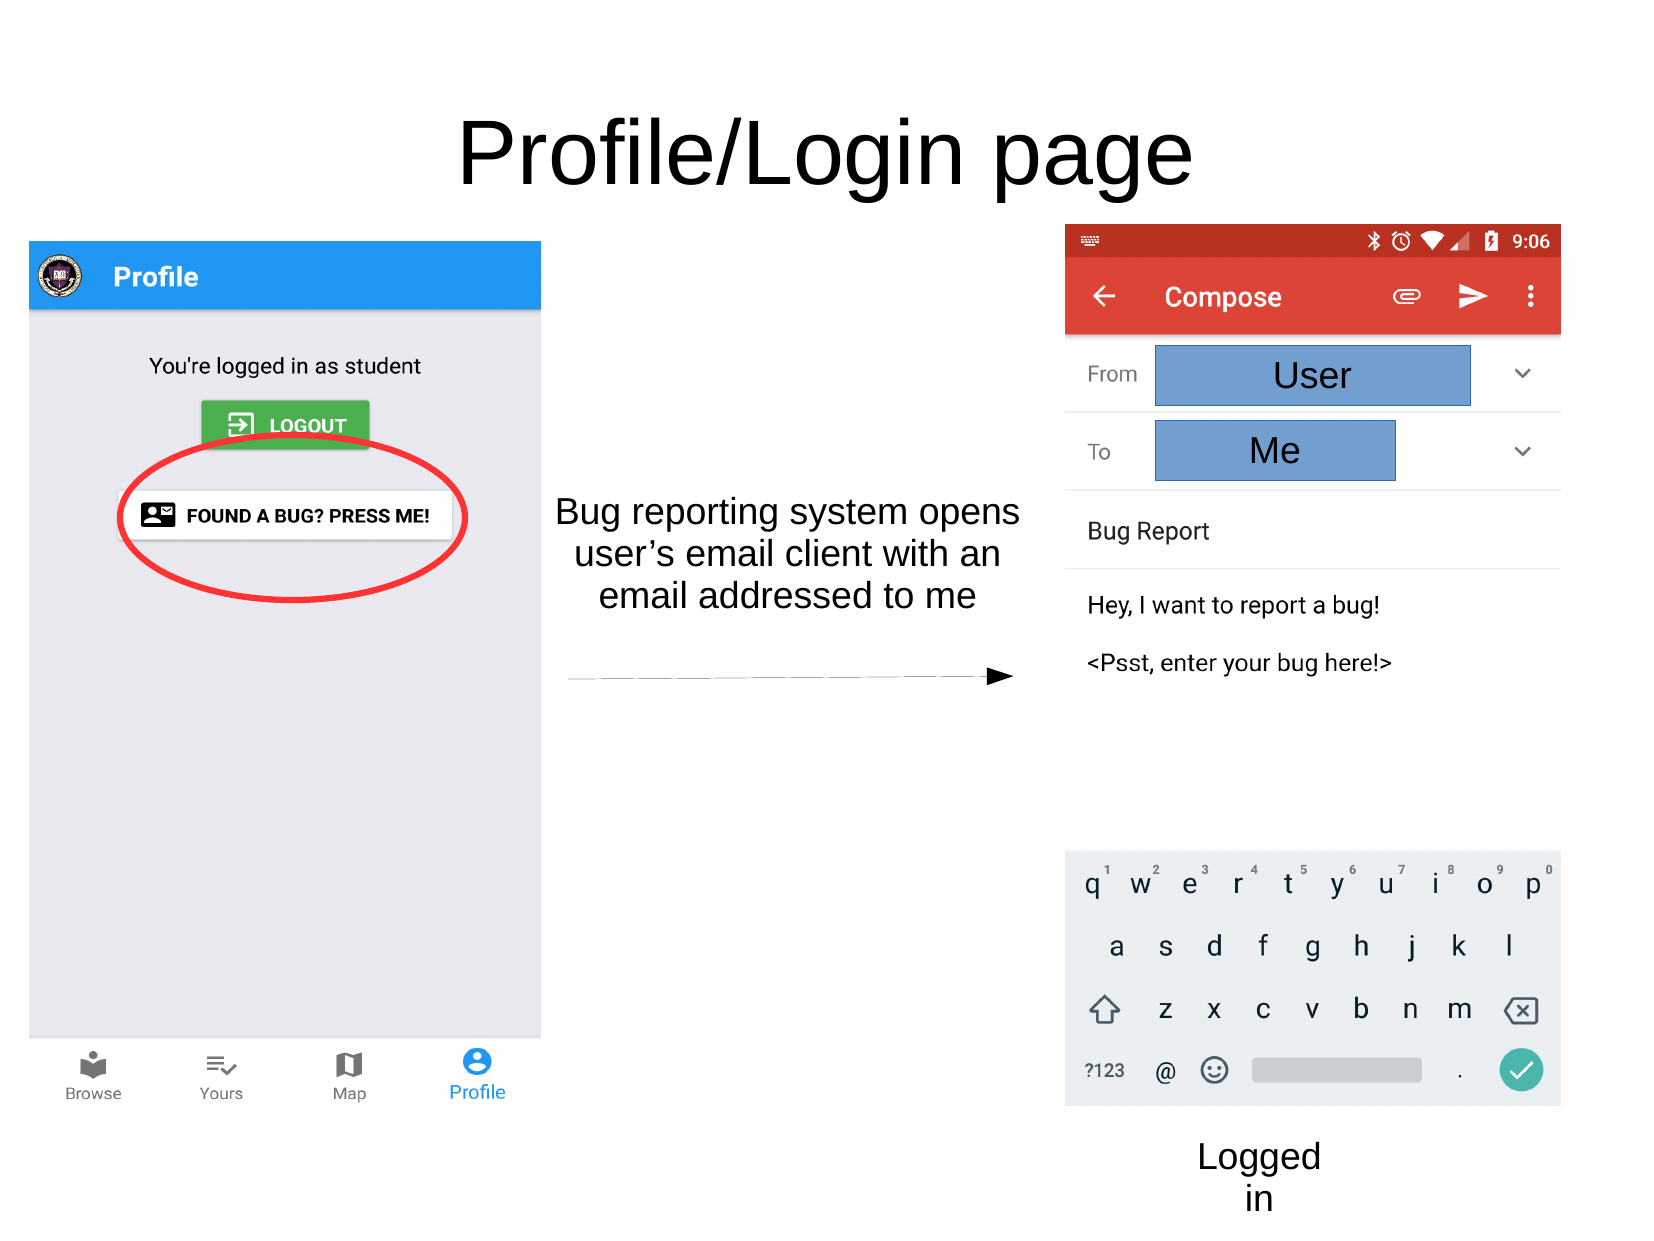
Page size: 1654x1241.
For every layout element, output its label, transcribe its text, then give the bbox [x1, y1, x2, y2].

text_box Me [1155, 420, 1396, 481]
text_box Bug reporting system opens user’s email client with an email addressed to me [540, 483, 1036, 624]
text_box User [1155, 345, 1471, 406]
picture [1065, 224, 1561, 1106]
picture [29, 241, 541, 1114]
text_box Logged in [1182, 1128, 1341, 1228]
title Profile/Login page [82, 49, 1571, 257]
